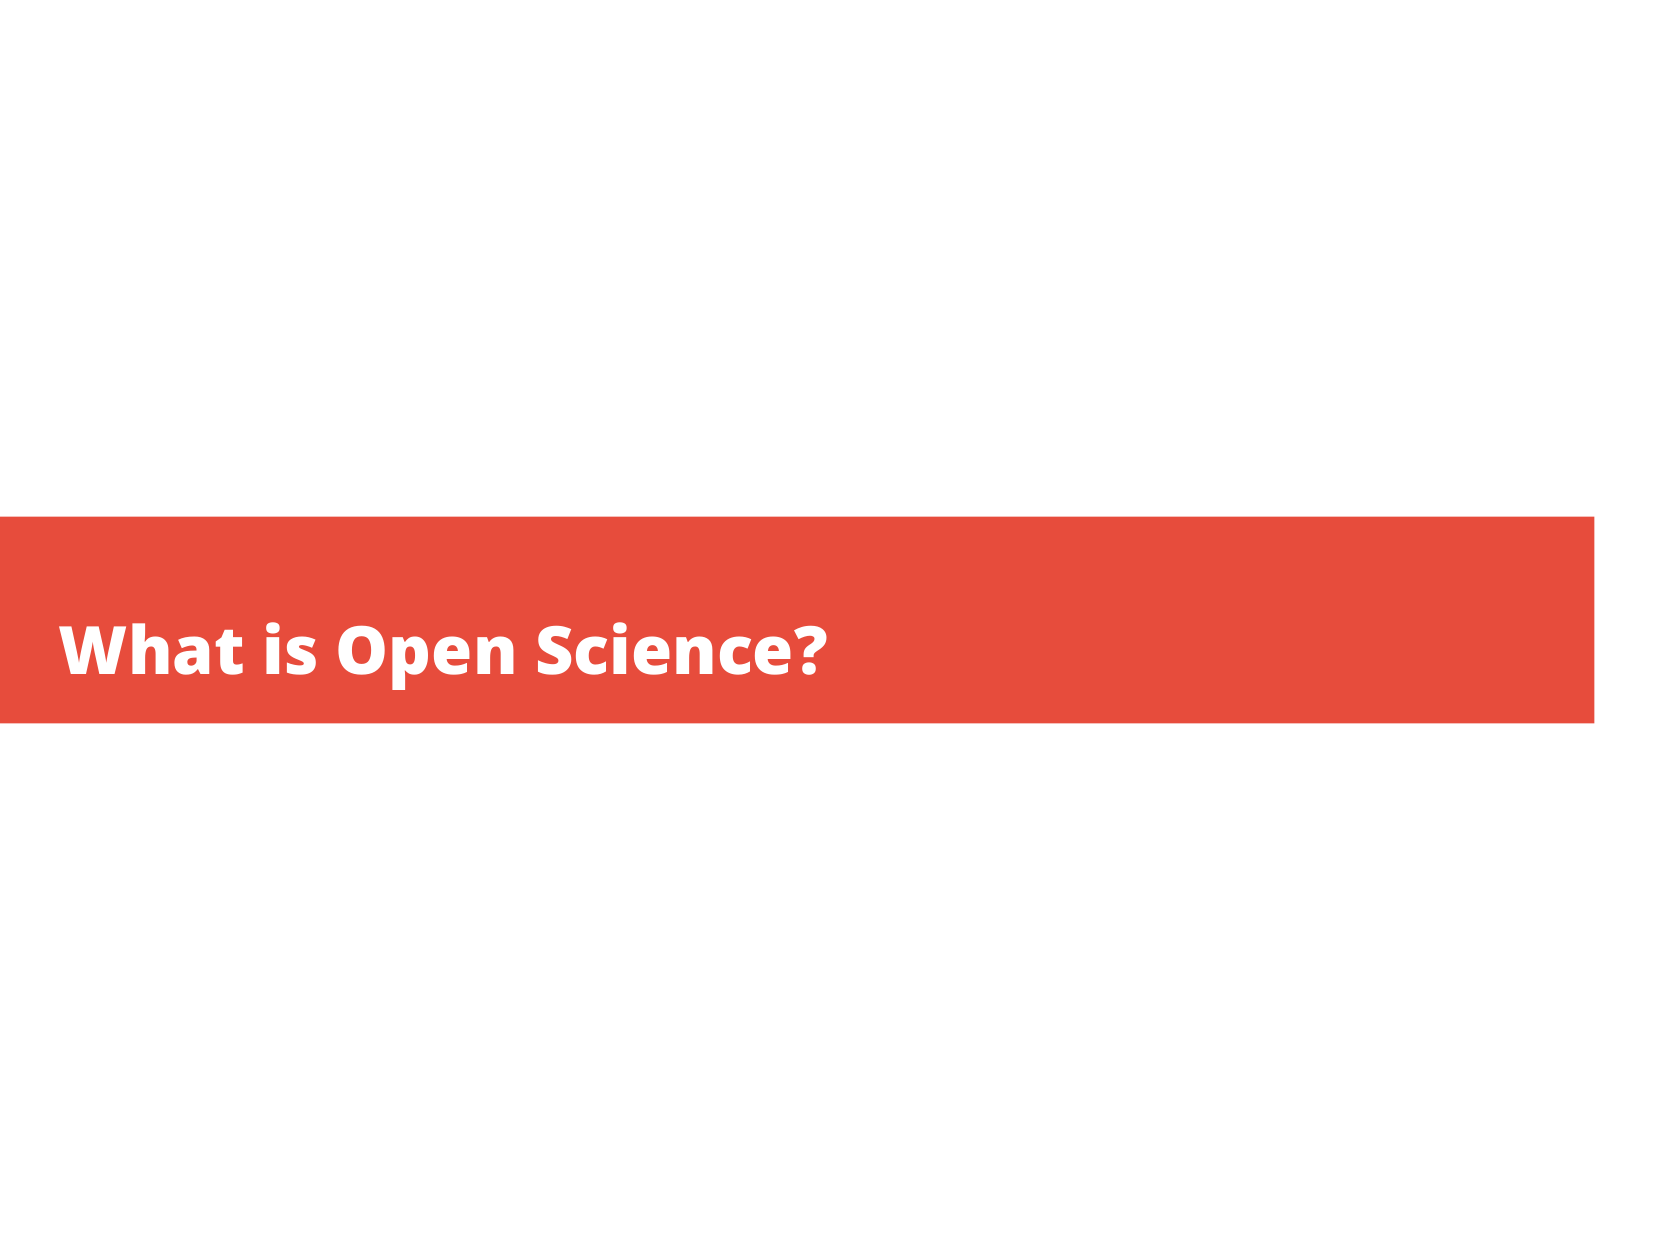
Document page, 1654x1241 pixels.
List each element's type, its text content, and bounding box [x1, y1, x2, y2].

title What is Open Science? [59, 546, 1595, 694]
